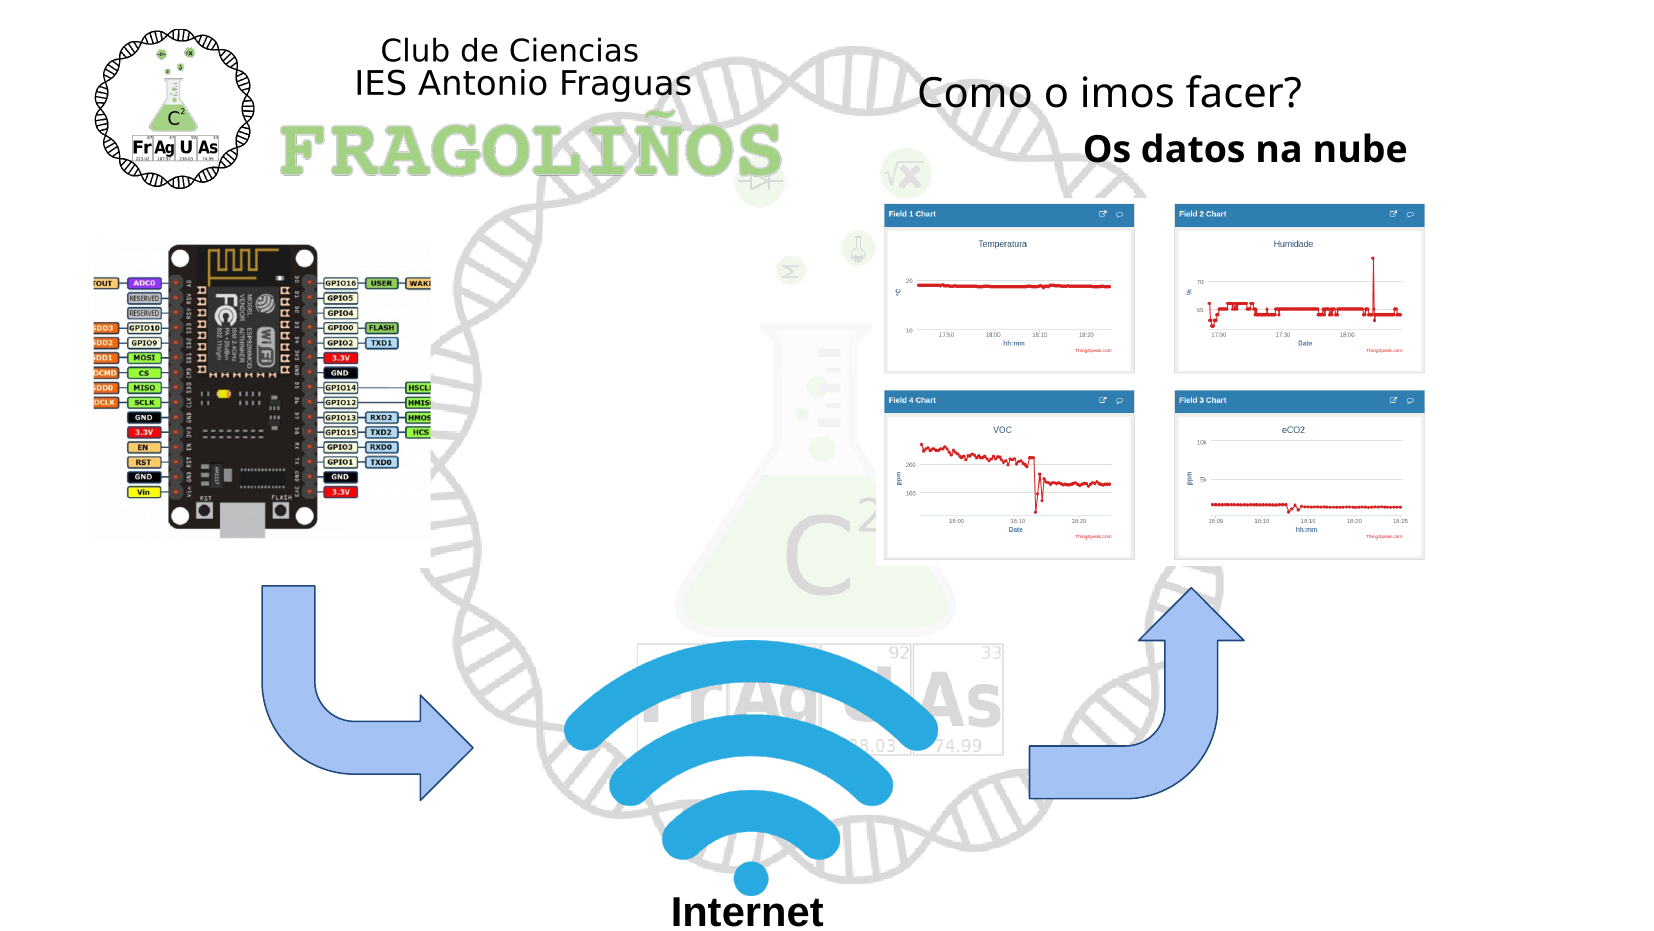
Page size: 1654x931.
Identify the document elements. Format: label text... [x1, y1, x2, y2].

picture [82, 29, 1433, 896]
text_box [262, 585, 474, 801]
text_box Os datos na nube [902, 118, 1589, 178]
text_box Como o imos facer? [902, 58, 1589, 118]
text_box [1029, 587, 1245, 799]
text_box Internet [579, 869, 916, 931]
